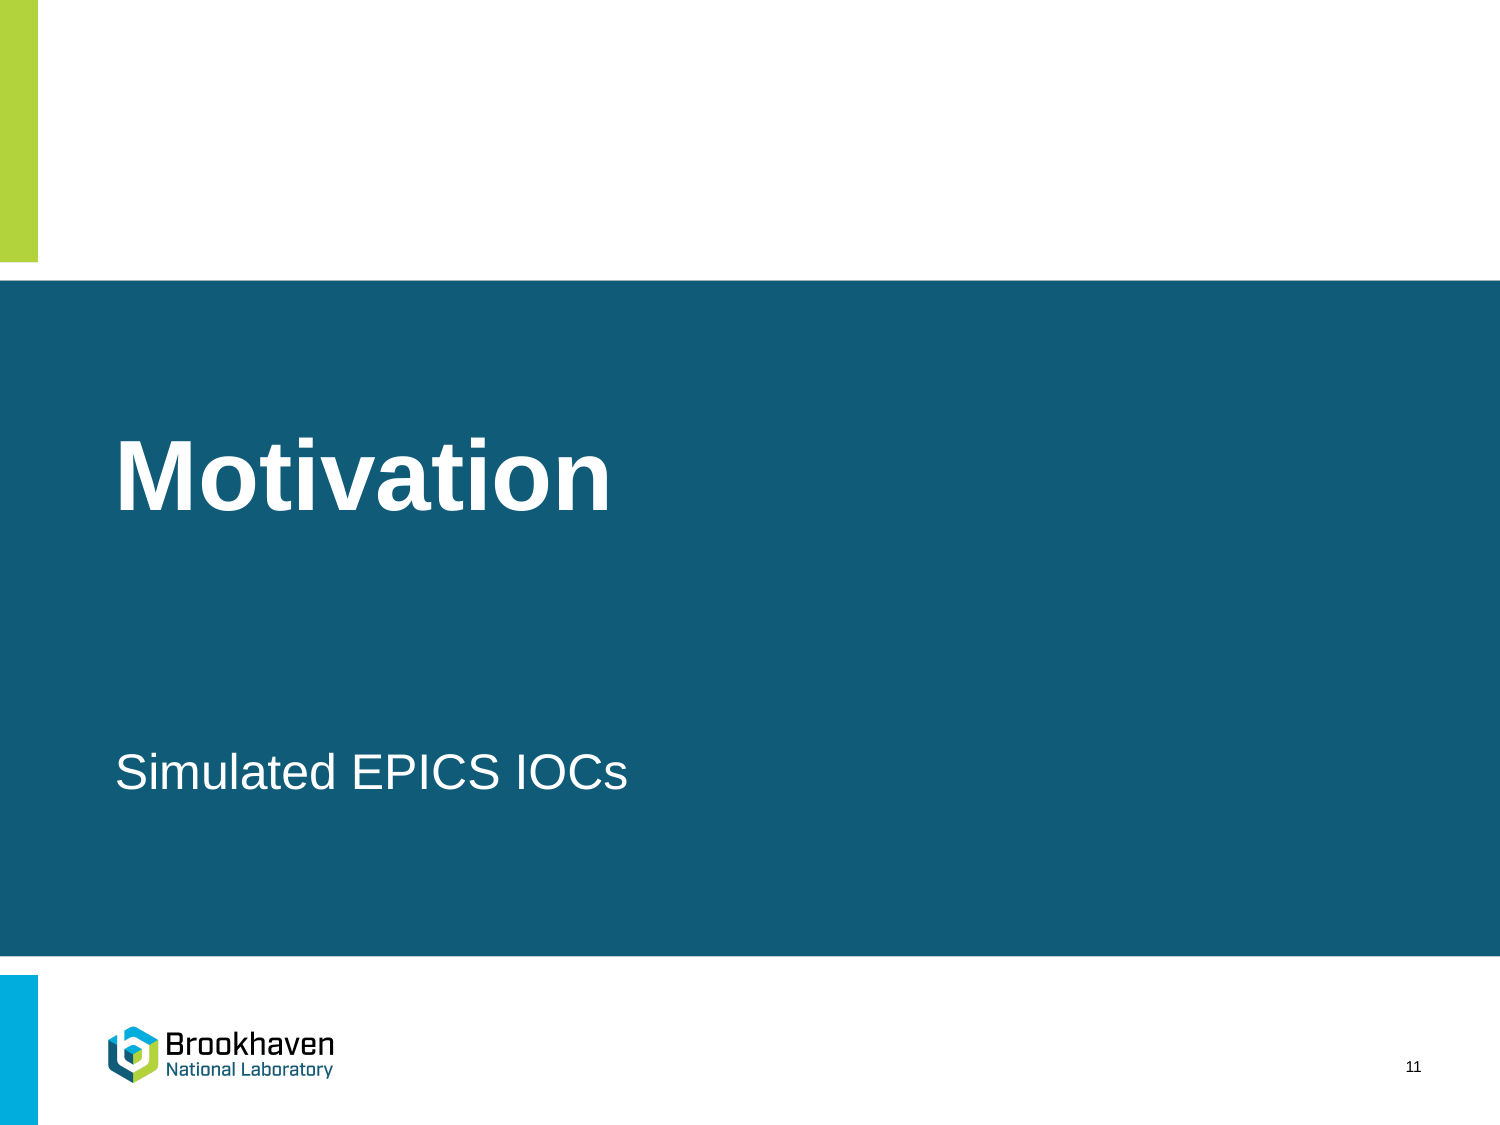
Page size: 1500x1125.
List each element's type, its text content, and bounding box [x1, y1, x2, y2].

picture [0, 0, 1500, 1125]
slide_number <number> [1376, 1036, 1430, 1097]
title Motivation [100, 416, 1372, 737]
list Simulated EPICS IOCs [100, 738, 1372, 946]
